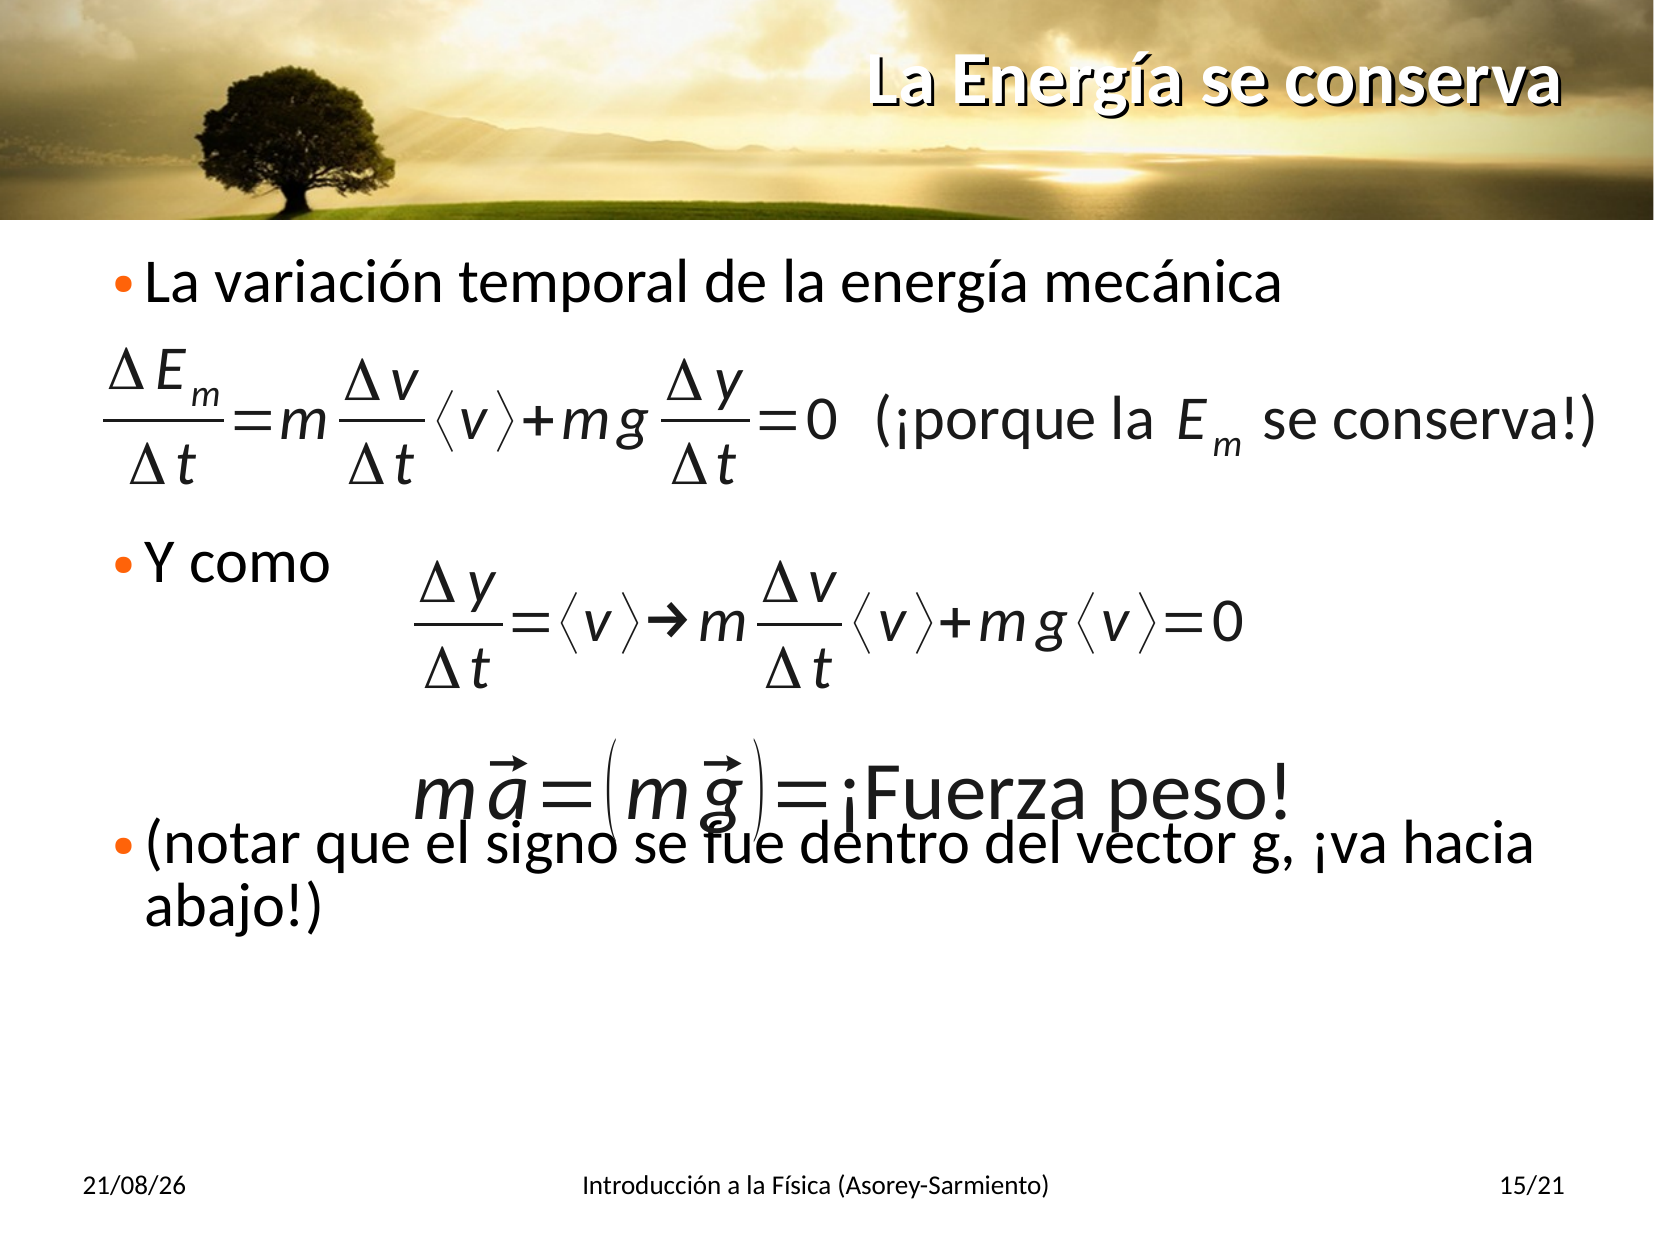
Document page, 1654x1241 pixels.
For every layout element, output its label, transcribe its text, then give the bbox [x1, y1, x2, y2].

chart [93, 330, 1606, 503]
list La variación temporal de la energía mecánica Y como (notar que el signo se fue dentro del vector g, ¡va hacia abajo!) [82, 255, 1571, 1174]
title La Energía se conserva [75, 19, 1564, 151]
chart [405, 735, 1301, 848]
chart [405, 543, 1252, 706]
picture [0, 0, 1654, 220]
